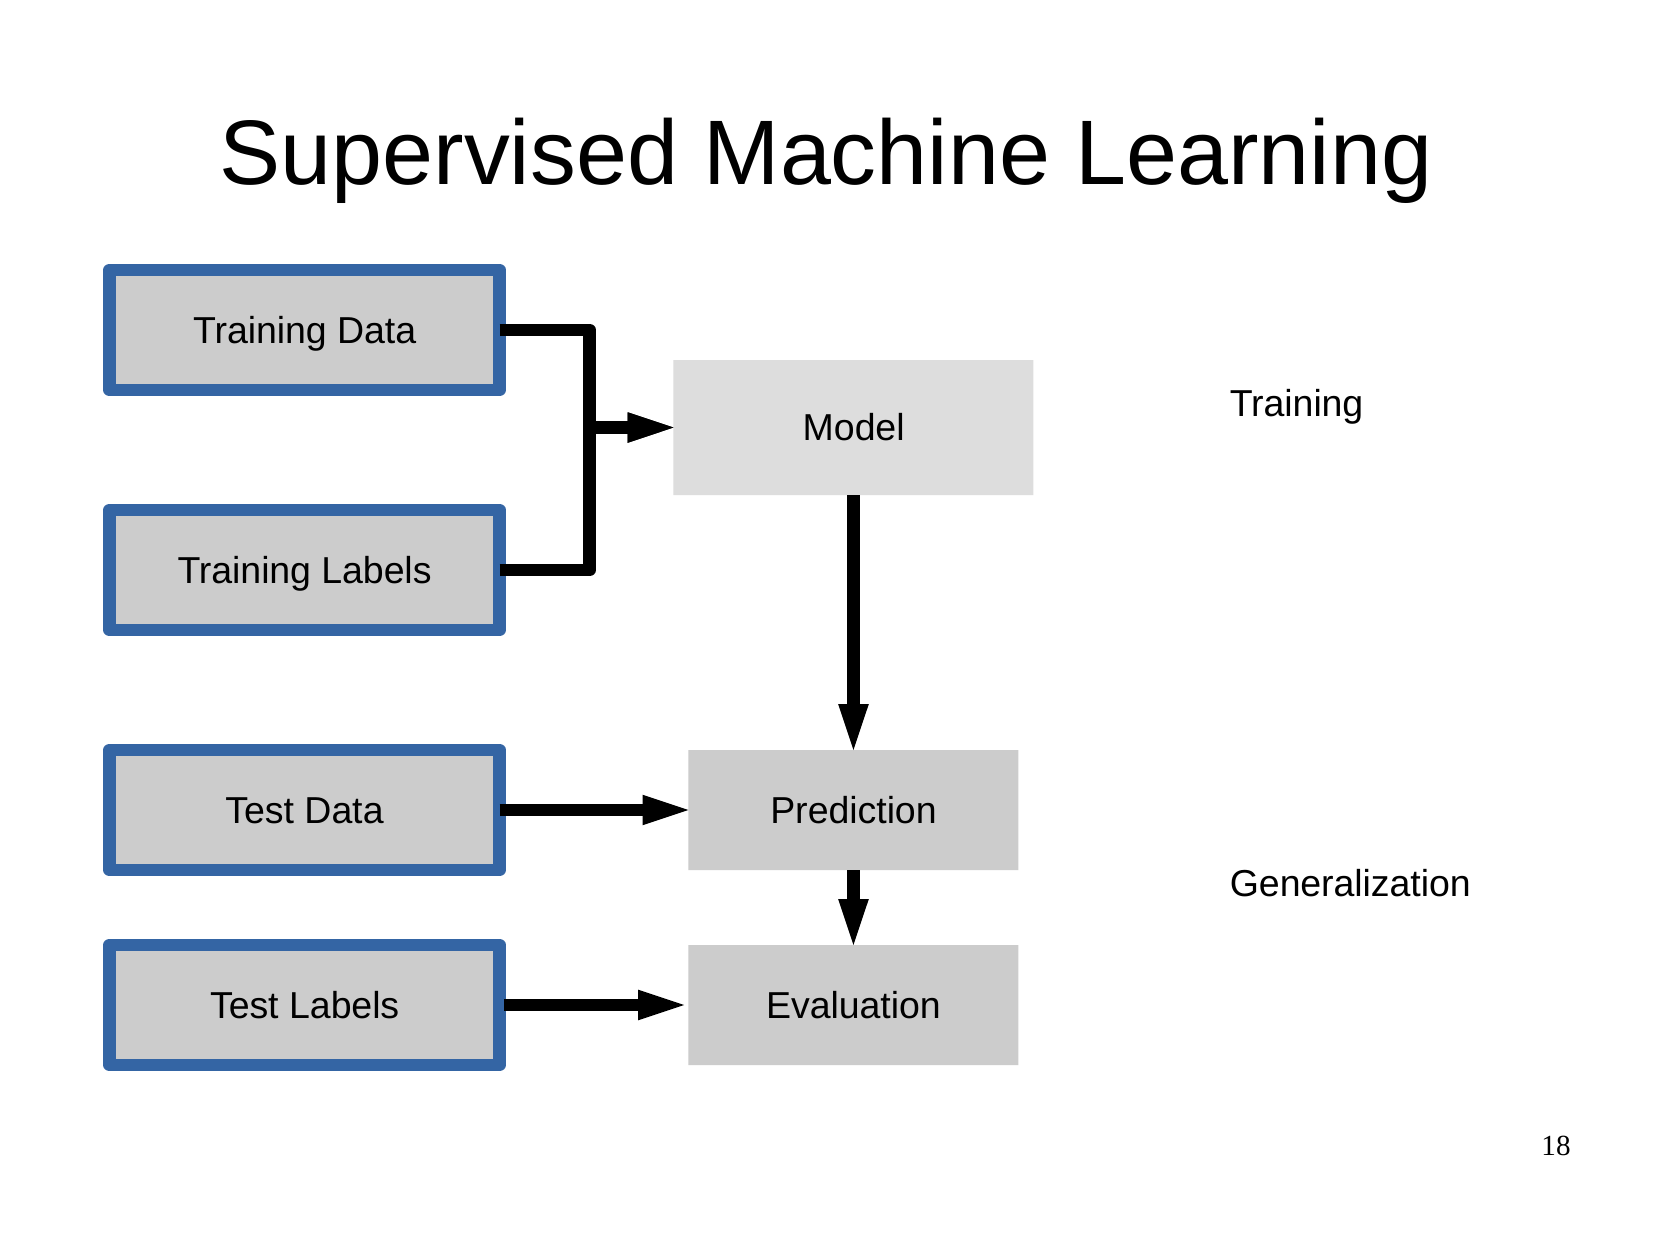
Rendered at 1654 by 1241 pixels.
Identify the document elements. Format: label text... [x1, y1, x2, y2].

text_box Test Data [109, 750, 500, 871]
text_box Training Data [109, 270, 500, 391]
text_box Model [673, 360, 1034, 496]
text_box Evaluation [688, 945, 1019, 1066]
text_box Test Labels [109, 945, 500, 1066]
text_box Generalization [1215, 855, 1531, 912]
text_box Training Labels [109, 510, 500, 631]
title Supervised Machine Learning [82, 49, 1571, 257]
text_box Prediction [688, 750, 1019, 871]
text_box Training [1215, 375, 1396, 432]
